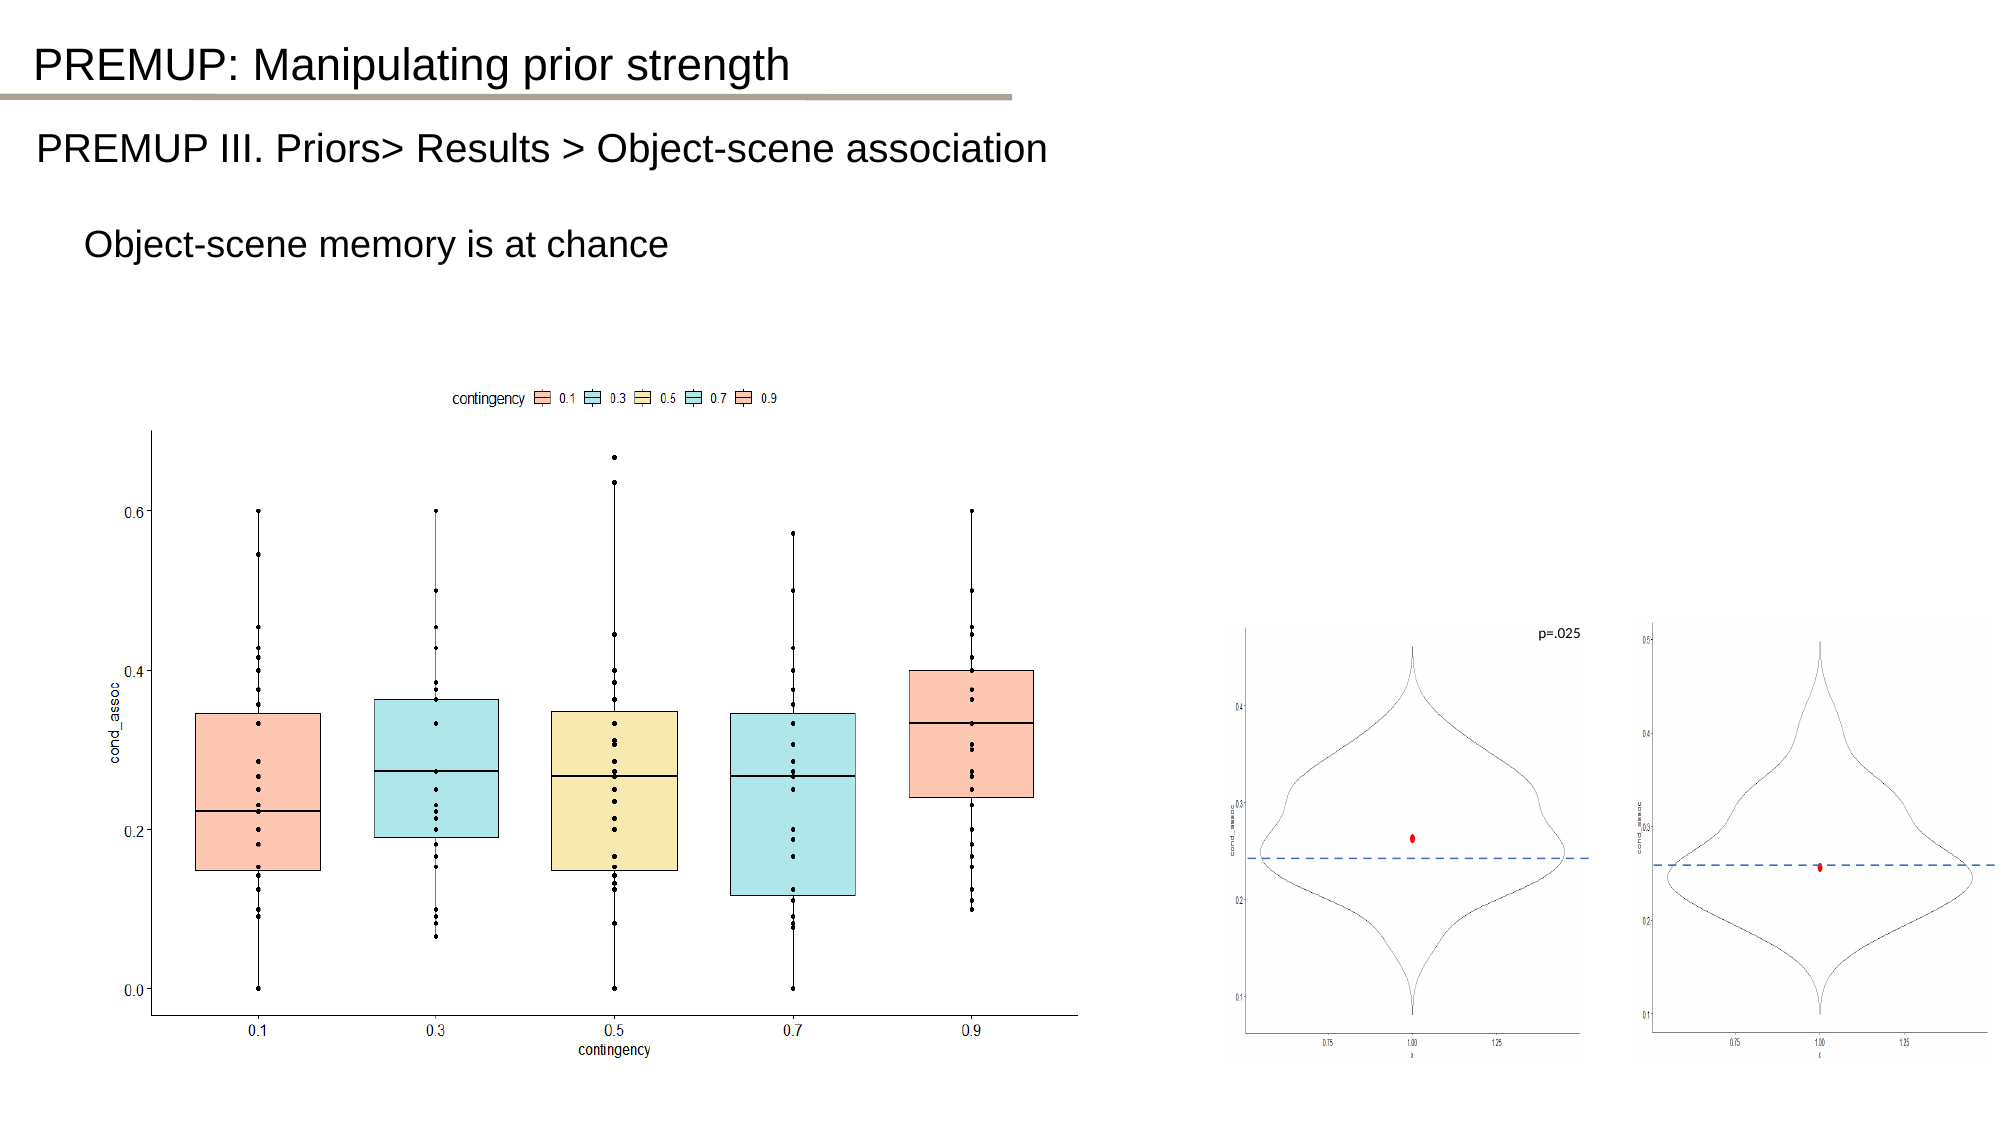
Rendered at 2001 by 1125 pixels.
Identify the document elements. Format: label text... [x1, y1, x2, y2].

text_box PREMUP III. Priors> Results > Object-scene association [18, 110, 1256, 182]
text_box PREMUP: Manipulating prior strength [15, 27, 1921, 97]
picture [100, 371, 1085, 1064]
text_box Object-scene memory is at chance [66, 207, 1157, 340]
picture [1227, 623, 1582, 1064]
picture [1634, 618, 1990, 1064]
text_box p=.025 [1523, 615, 1609, 649]
